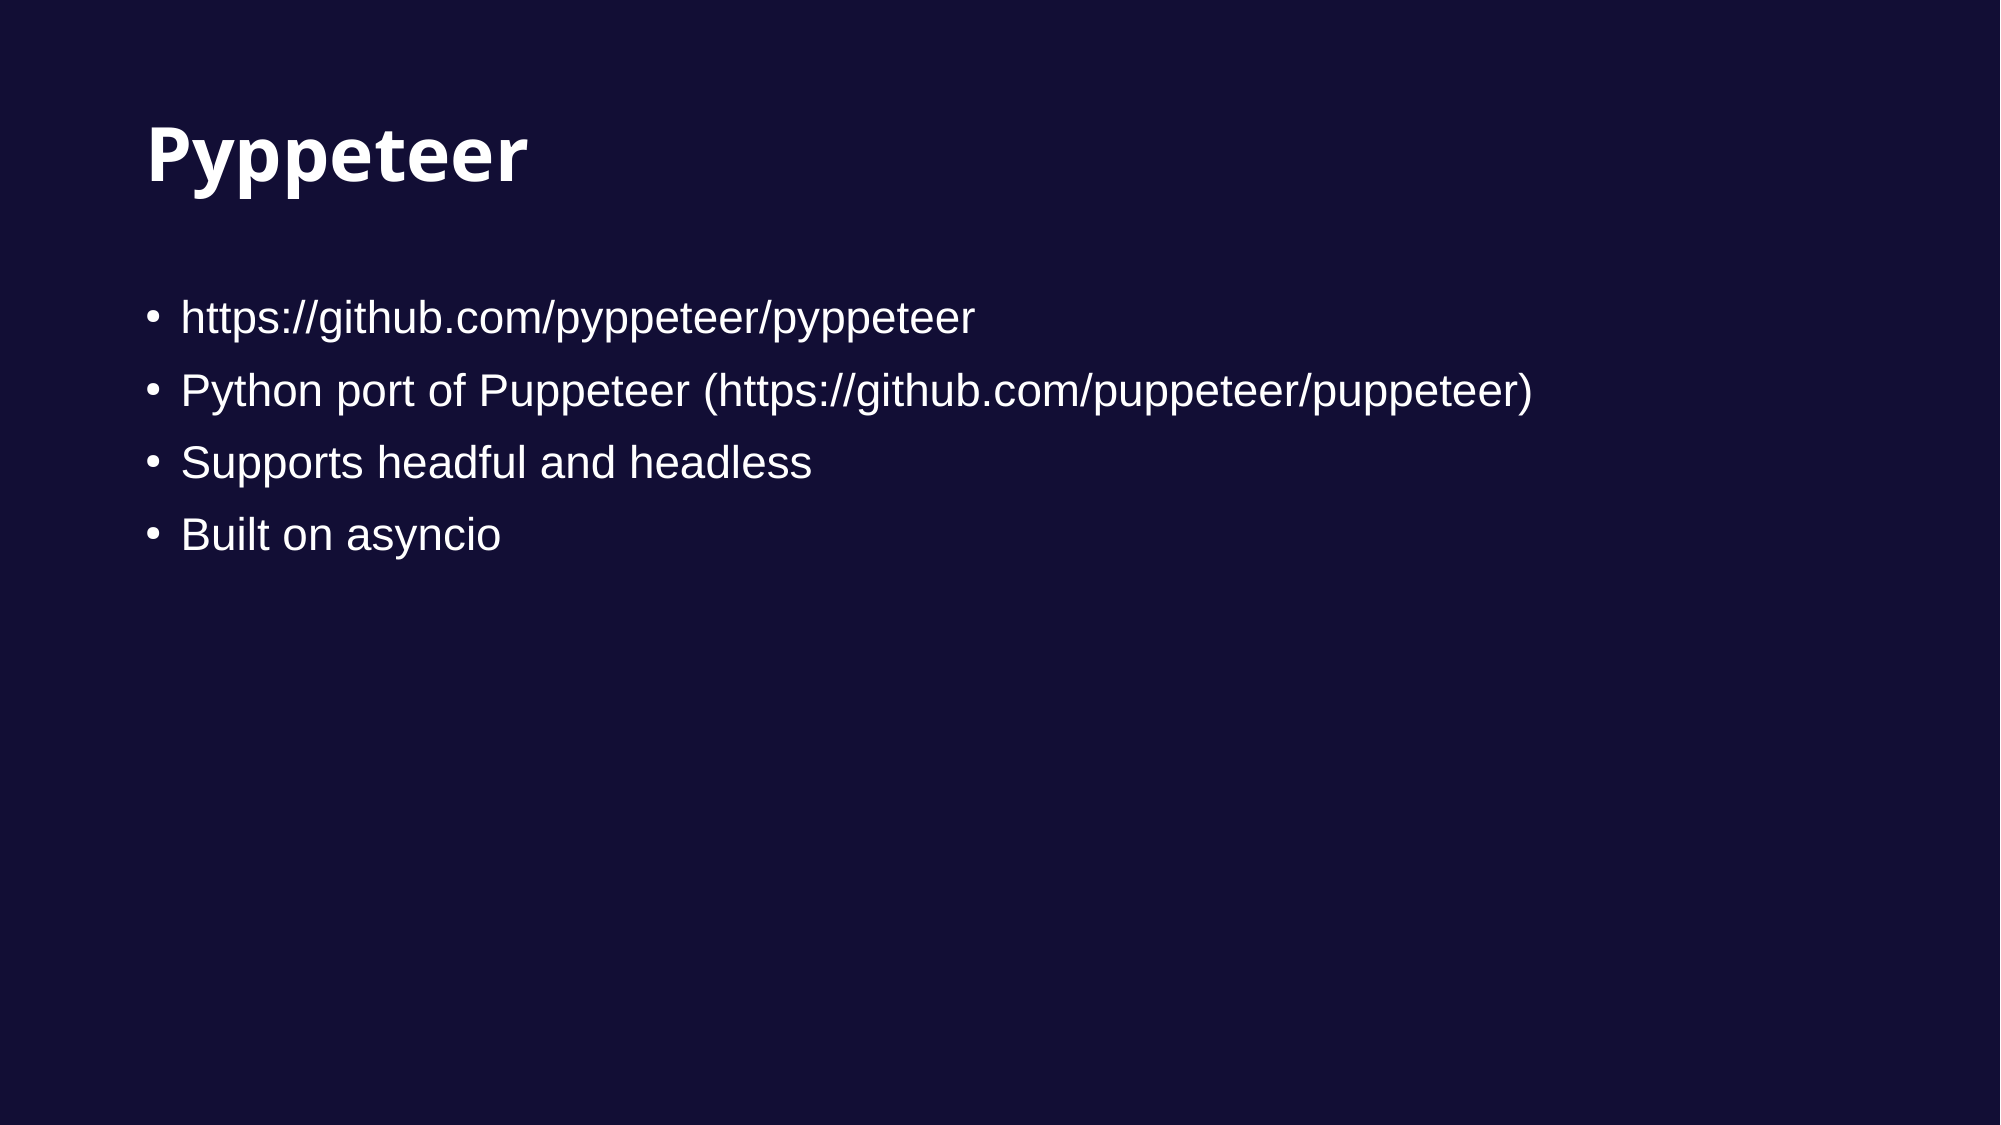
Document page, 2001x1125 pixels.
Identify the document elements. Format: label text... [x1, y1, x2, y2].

text_box https://github.com/pyppeteer/pyppeteer Python port of Puppeteer (https://github.com/puppeteer/puppeteer) Supports headful and headless Built on asyncio [130, 285, 1981, 568]
text_box Pyppeteer [130, 0, 1000, 285]
